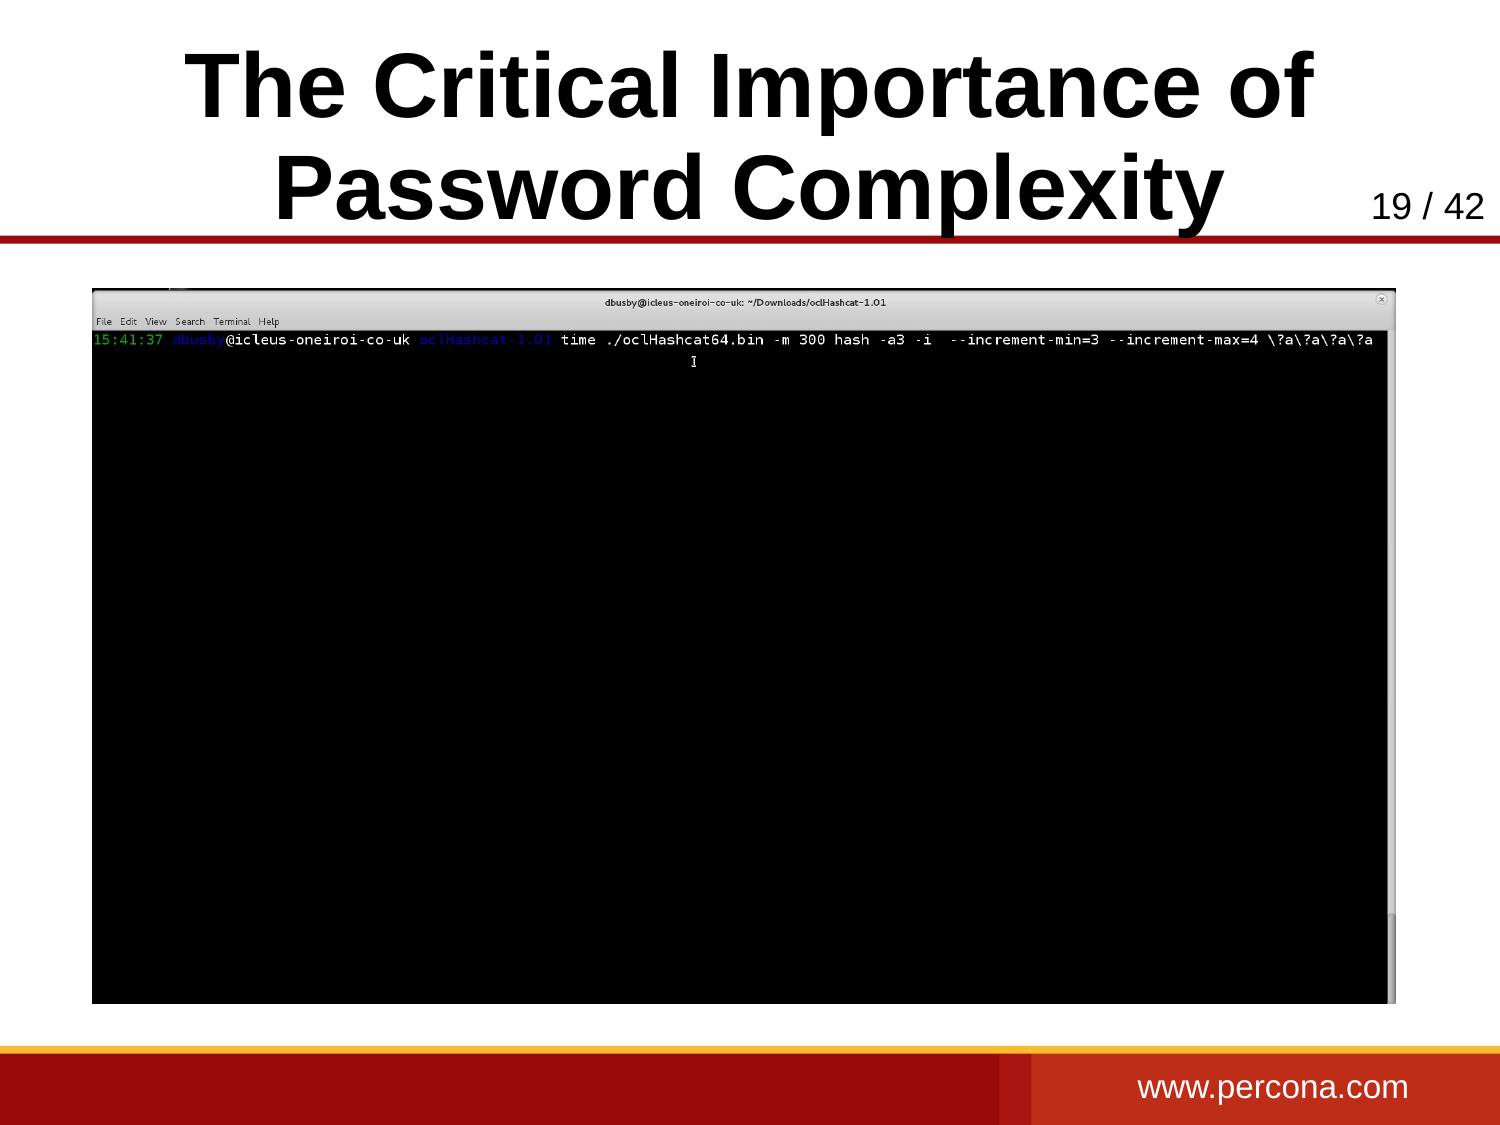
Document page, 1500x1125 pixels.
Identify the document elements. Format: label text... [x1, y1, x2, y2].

text_box [91, 287, 1396, 1005]
text_box The Critical Importance of Password Complexity [74, 44, 1425, 232]
